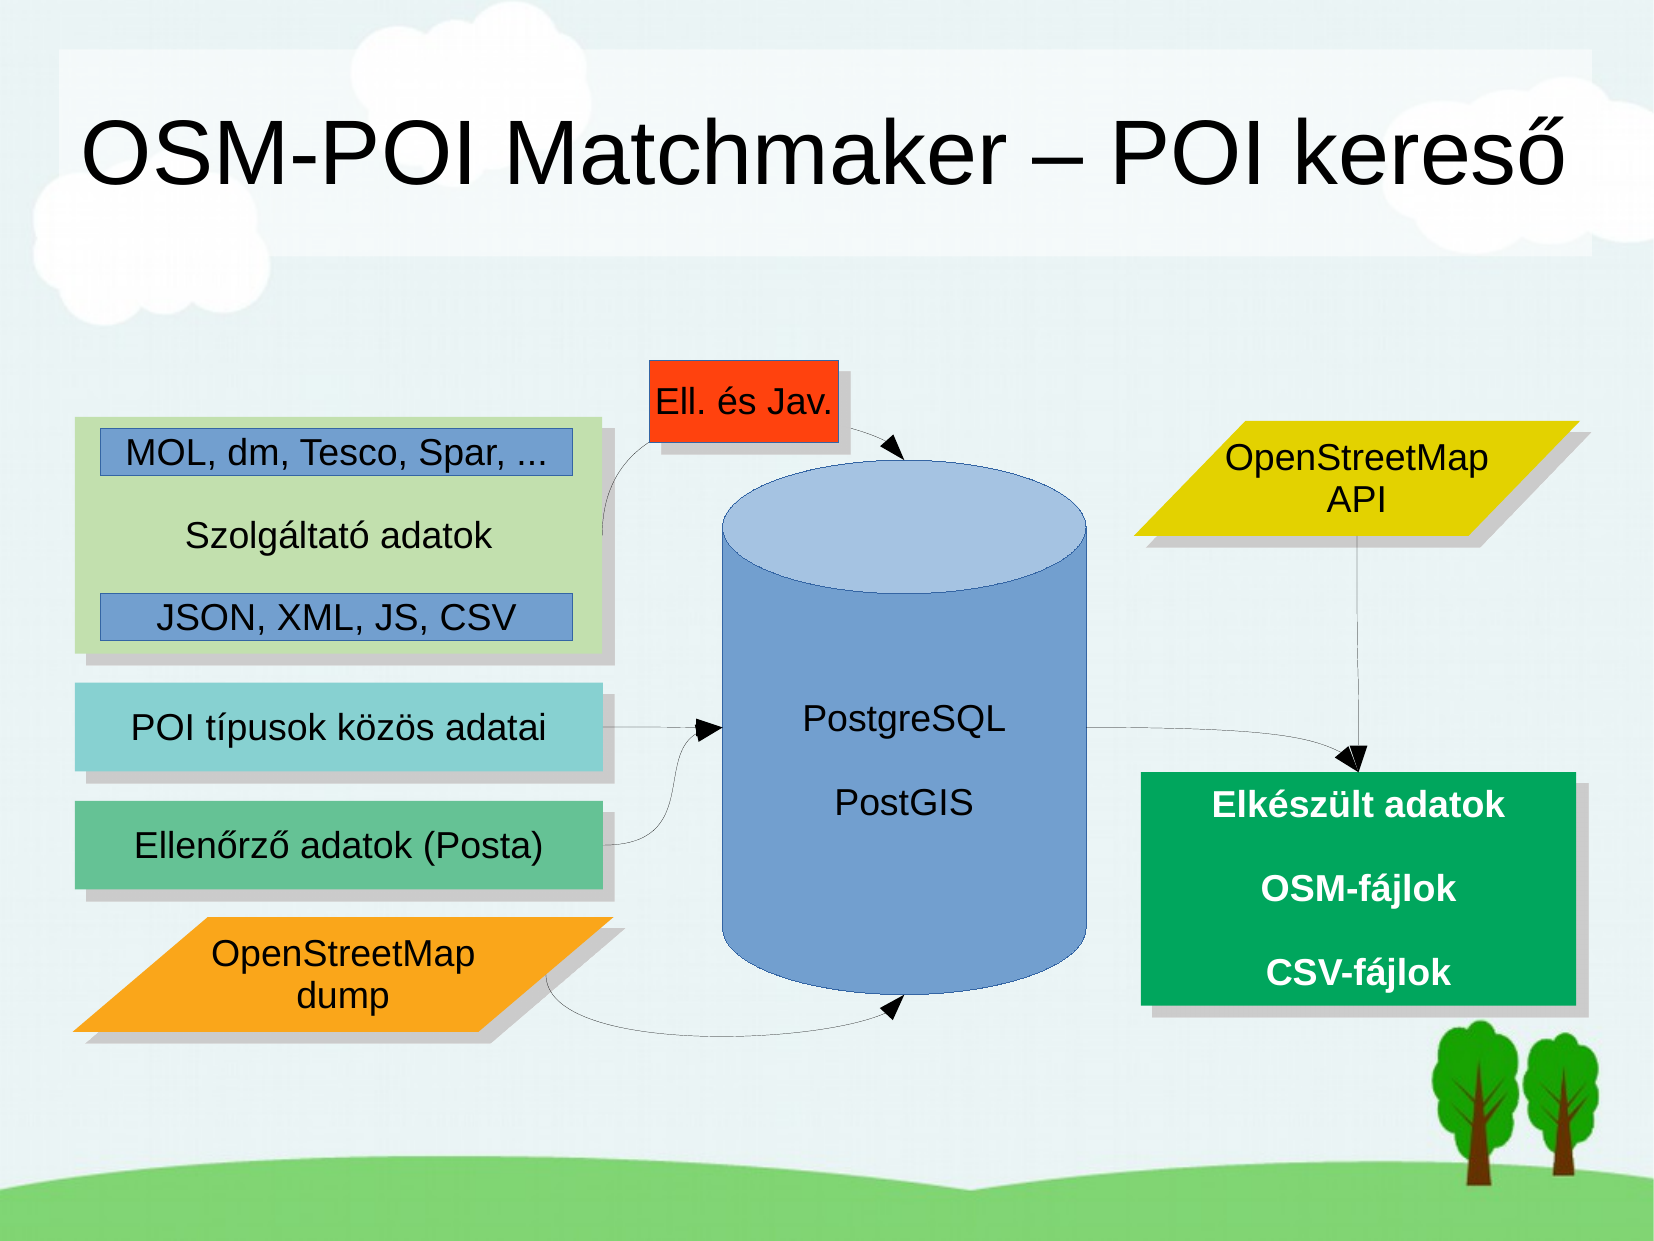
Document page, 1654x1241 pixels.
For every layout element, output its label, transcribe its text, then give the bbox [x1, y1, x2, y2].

text_box Ell. és Jav. [649, 360, 839, 443]
text_box Szolgáltató adatok [74, 416, 603, 654]
picture [0, 0, 1654, 1241]
text_box PostgreSQL PostGIS [722, 528, 1087, 995]
title OSM-POI Matchmaker – POI kereső [58, 49, 1592, 257]
text_box MOL, dm, Tesco, Spar, ... [100, 428, 573, 476]
text_box OpenStreetMap API [1133, 420, 1581, 536]
text_box JSON, XML, JS, CSV [100, 593, 573, 641]
text_box OpenStreetMap dump [72, 917, 614, 1032]
text_box Elkészült adatok OSM-fájlok CSV-fájlok [1140, 772, 1577, 1006]
text_box Ellenőrző adatok (Posta) [74, 800, 603, 890]
text_box POI típusok közös adatai [74, 682, 603, 772]
